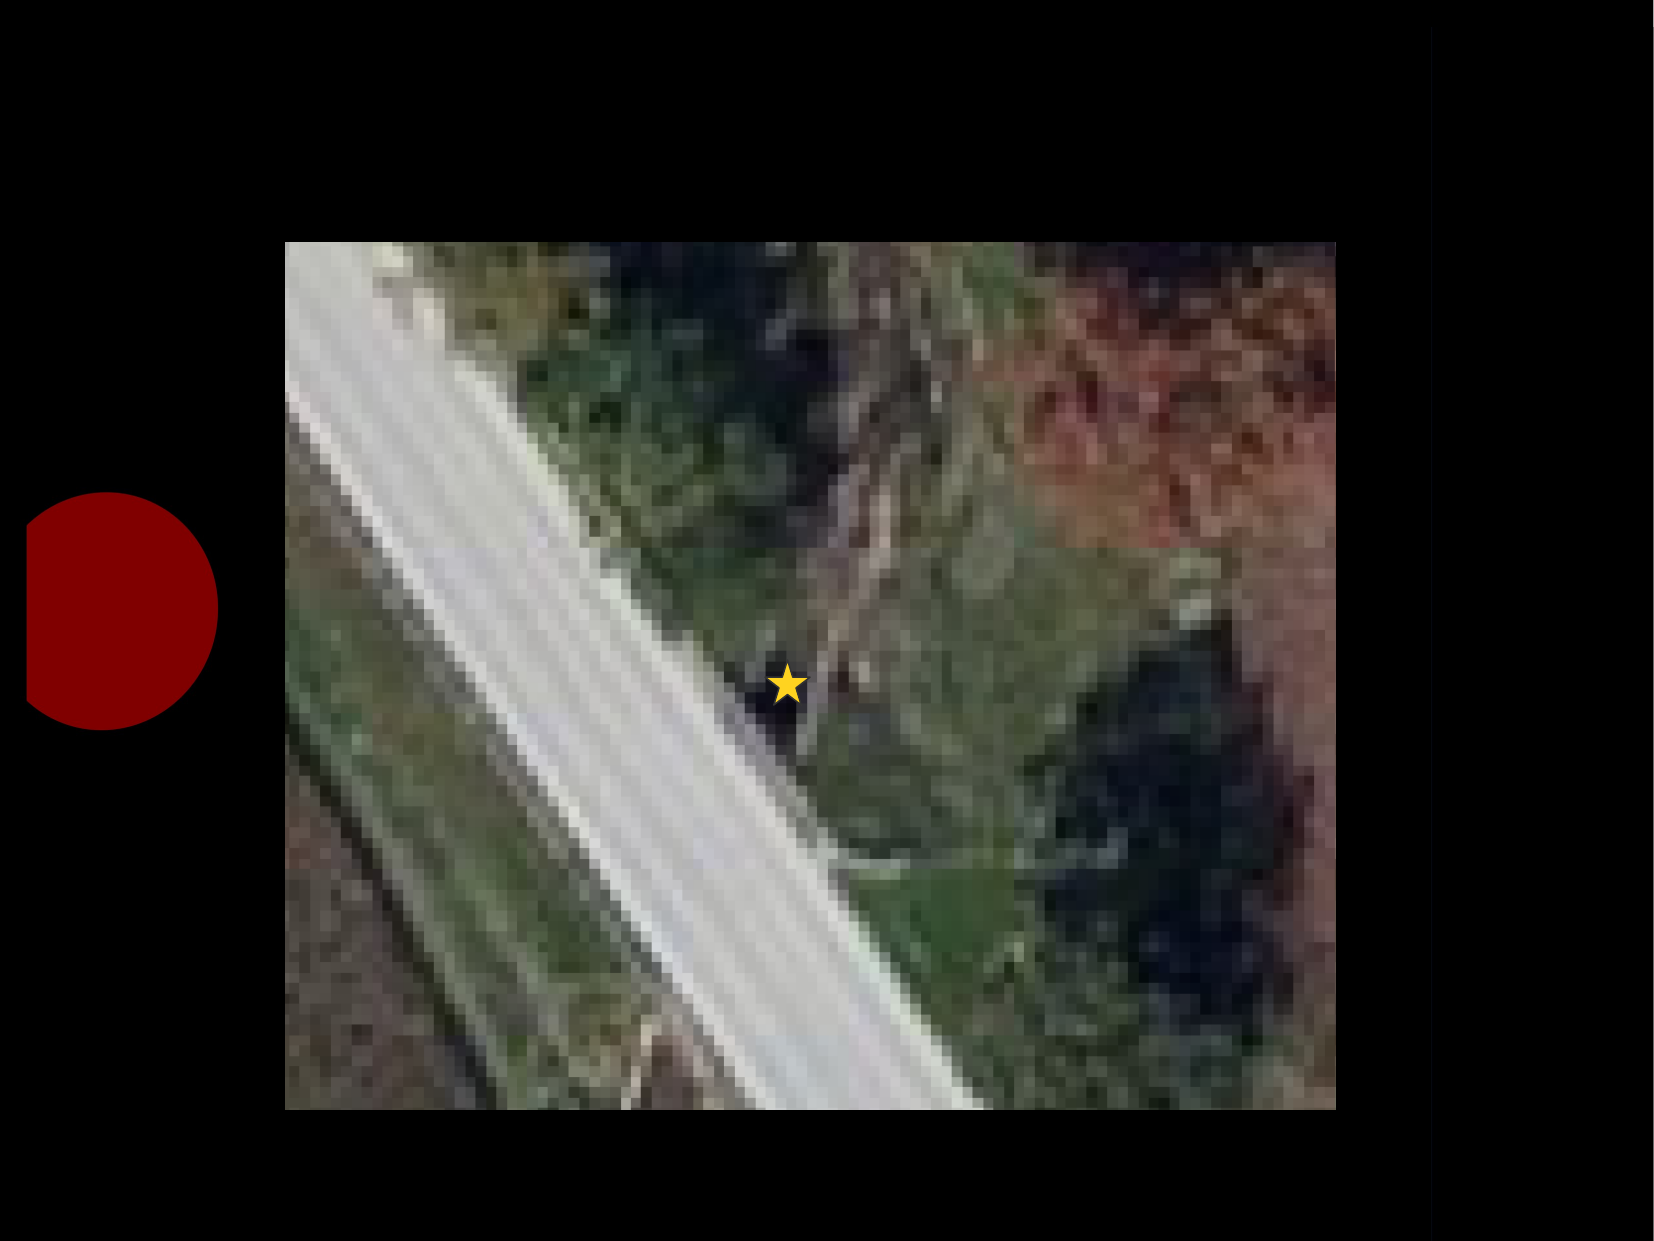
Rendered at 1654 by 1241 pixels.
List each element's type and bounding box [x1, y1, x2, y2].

text_box [765, 660, 811, 706]
picture [0, 0, 1654, 1241]
